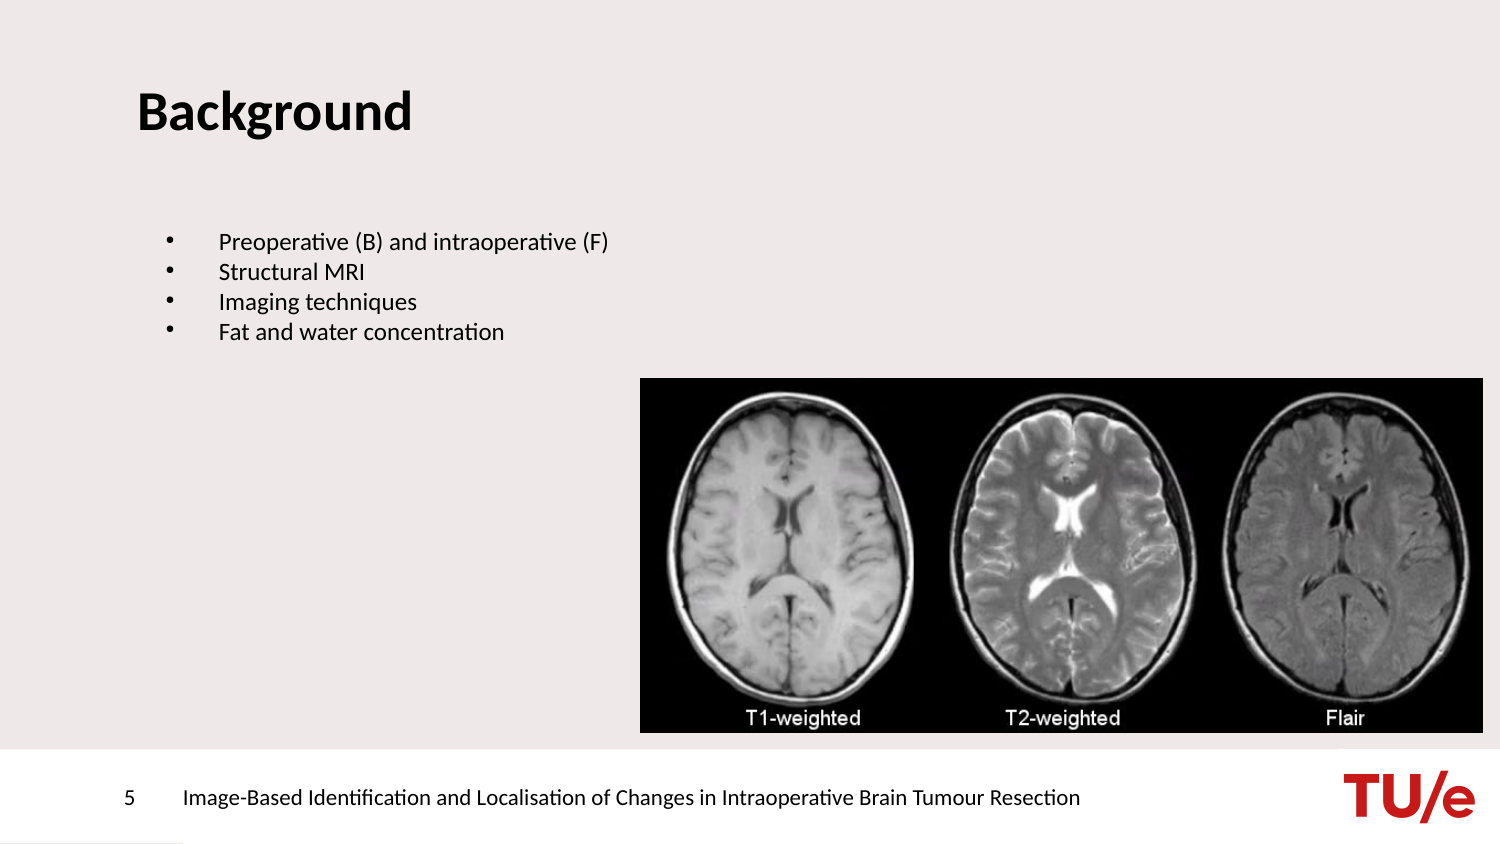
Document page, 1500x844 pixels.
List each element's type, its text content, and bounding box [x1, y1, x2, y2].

list Preoperative (B) and intraoperative (F) Structural MRI Imaging techniques Fat and water concentration [147, 195, 1388, 676]
picture [640, 378, 1483, 734]
picture [1339, 749, 1500, 844]
title Background [124, 85, 1364, 174]
